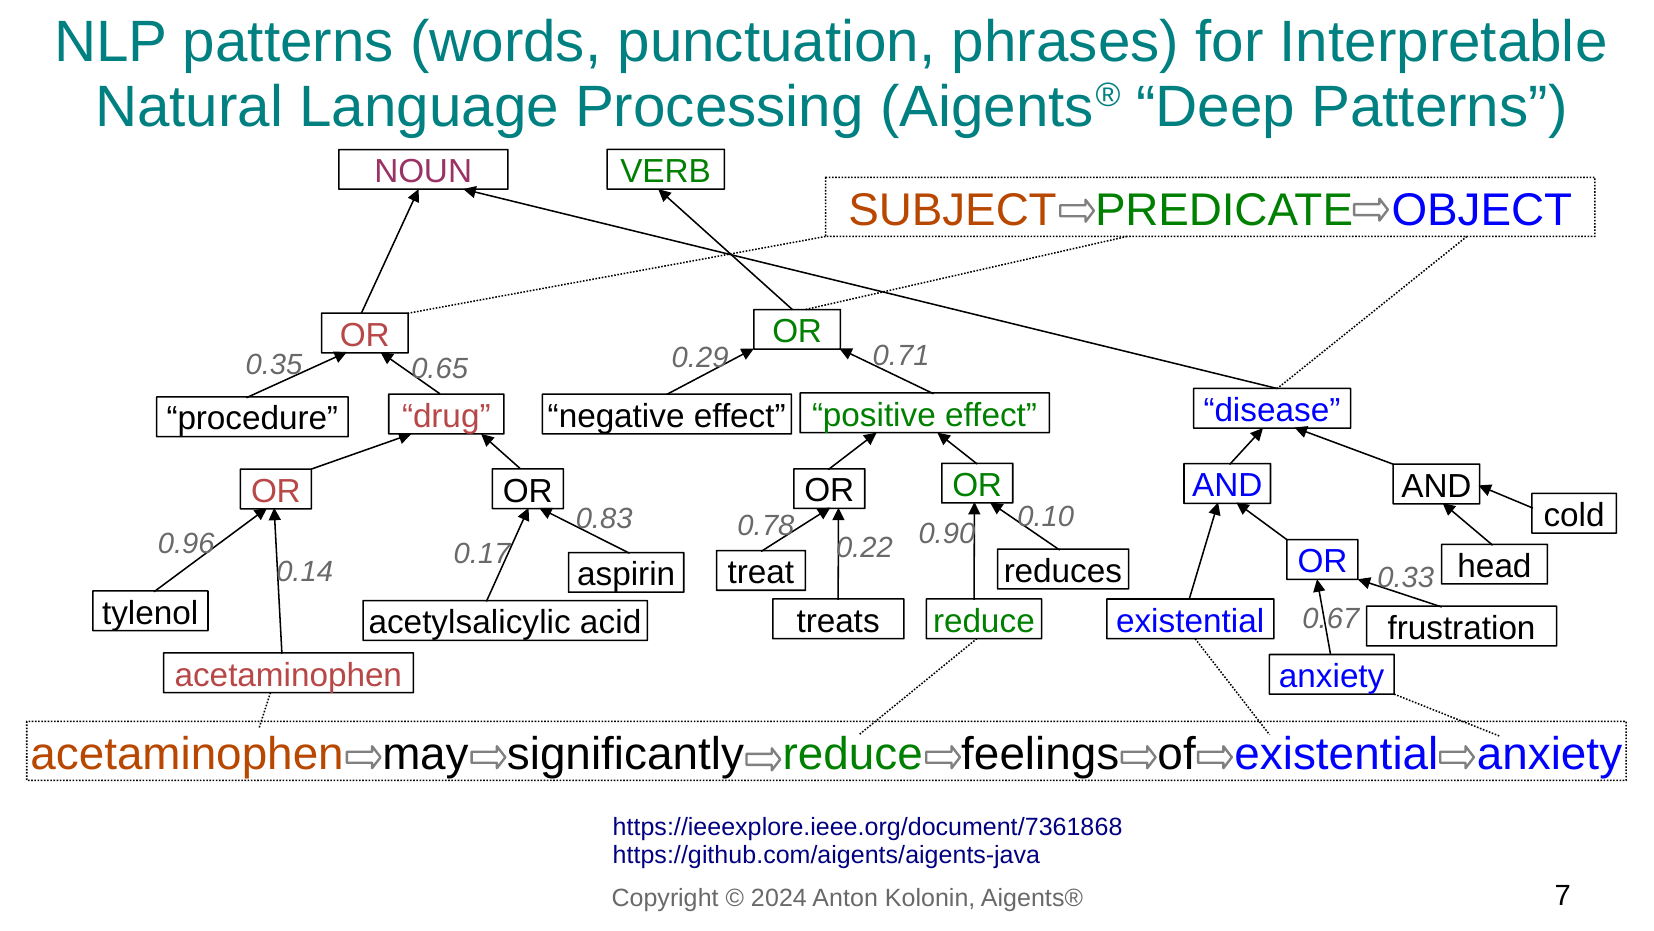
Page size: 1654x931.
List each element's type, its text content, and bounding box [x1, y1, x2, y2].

table_header [1453, 237, 1463, 245]
text_box 0.83 [561, 494, 648, 543]
text_box “drug” [465, 411, 474, 425]
text_box 0.17 [438, 529, 526, 578]
text_box 0.14 [261, 547, 349, 596]
text_box 0.96 [143, 519, 230, 568]
text_box 0.35 [230, 340, 318, 389]
text_box “procedure” [156, 396, 349, 437]
text_box 0.71 [857, 331, 945, 379]
text_box reduces [997, 549, 1129, 589]
text_box SUBJECT PREDICATE OBJECT [825, 177, 1595, 237]
text_box 0.33 [1362, 553, 1450, 602]
text_box treats [772, 598, 904, 639]
text_box OR [240, 469, 312, 509]
text_box frustration [1366, 606, 1557, 646]
text_box OR [1286, 539, 1358, 580]
text_box “positive effect” [800, 392, 1050, 433]
text_box tylenol [92, 590, 208, 631]
text_box cold [1531, 493, 1617, 534]
text_box aspirin [568, 552, 684, 593]
table_header [1453, 158, 1524, 177]
text_box reduce [926, 598, 1042, 639]
text_box 0.65 [396, 344, 484, 393]
text_box OR [941, 463, 1013, 503]
text_box acetylsalicylic acid [363, 600, 648, 641]
text_box AND [1393, 464, 1480, 504]
text_box https://ieeexplore.ieee.org/document/7361868 https://github.com/aigents/aigents-java [597, 805, 1139, 881]
text_box head [1441, 544, 1548, 584]
text_box OR [793, 468, 865, 509]
text_box anxiety [1269, 654, 1395, 695]
text_box 0.22 [821, 523, 908, 572]
text_box 0.10 [1002, 492, 1090, 541]
text_box VERB [607, 149, 725, 190]
text_box OR [753, 309, 841, 350]
text_box NOUN [338, 149, 508, 190]
text_box 0.67 [1287, 594, 1375, 643]
text_box 0.90 [903, 509, 991, 558]
text_box acetaminophen may significantly reduce feelings of existential anxiety [26, 721, 1627, 781]
text_box acetaminophen [163, 652, 414, 693]
text_box “negative effect” [542, 394, 792, 434]
text_box “disease” [1193, 388, 1351, 429]
text_box “drug” [388, 394, 504, 434]
text_box OR [321, 313, 409, 353]
text_box NLP patterns (words, punctuation, phrases) for Interpretable Natural Language Processing (Aigents® “Deep Patterns”) [0, 4, 1641, 141]
table_header [1453, 237, 1524, 485]
text_box treat [716, 550, 806, 591]
text_box existential [1106, 598, 1274, 639]
text_box OR [492, 468, 564, 509]
text_box 0.29 [656, 333, 744, 381]
text_box 0.78 [722, 501, 810, 550]
text_box AND [1183, 463, 1271, 504]
